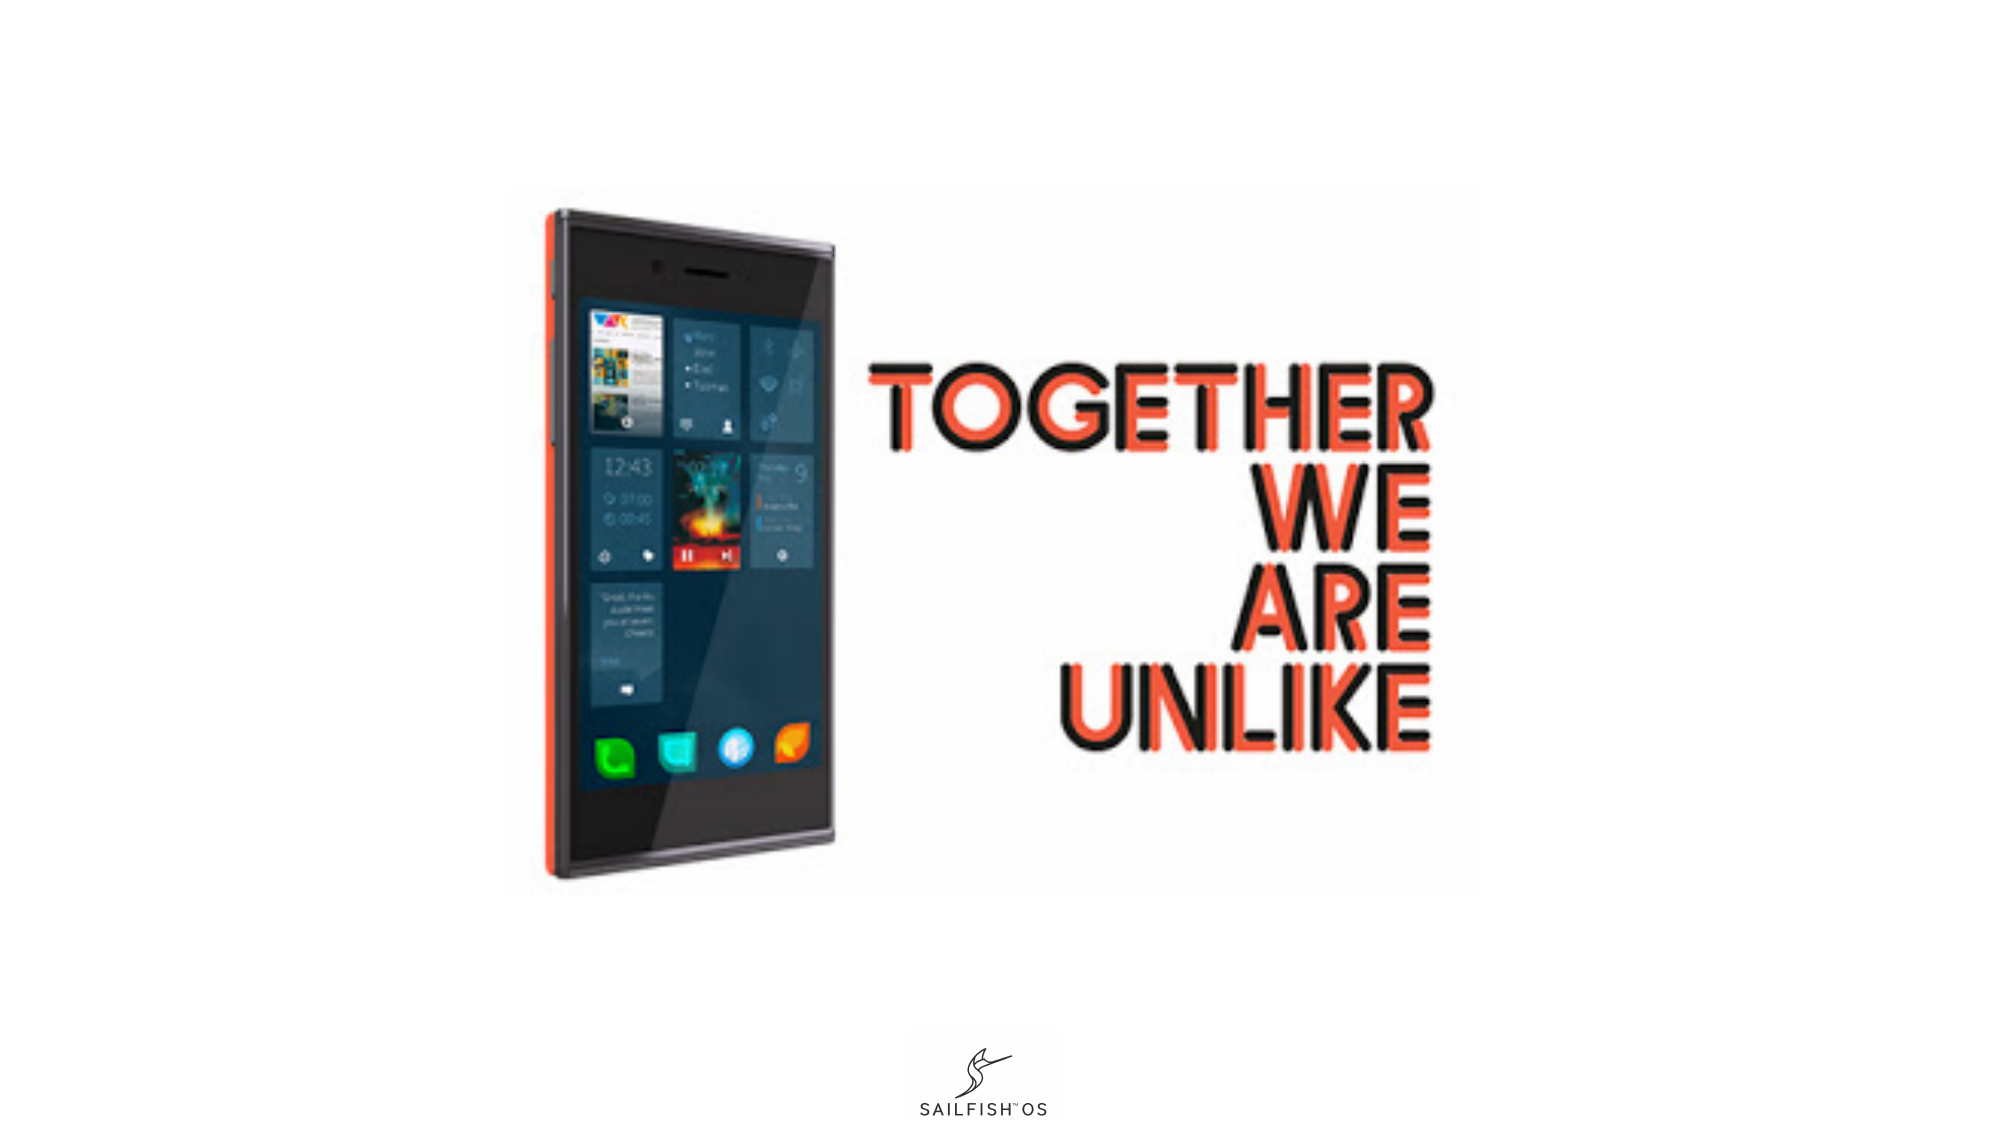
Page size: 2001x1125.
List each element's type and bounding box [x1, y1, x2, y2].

picture [507, 188, 1482, 898]
picture [908, 1027, 1061, 1120]
